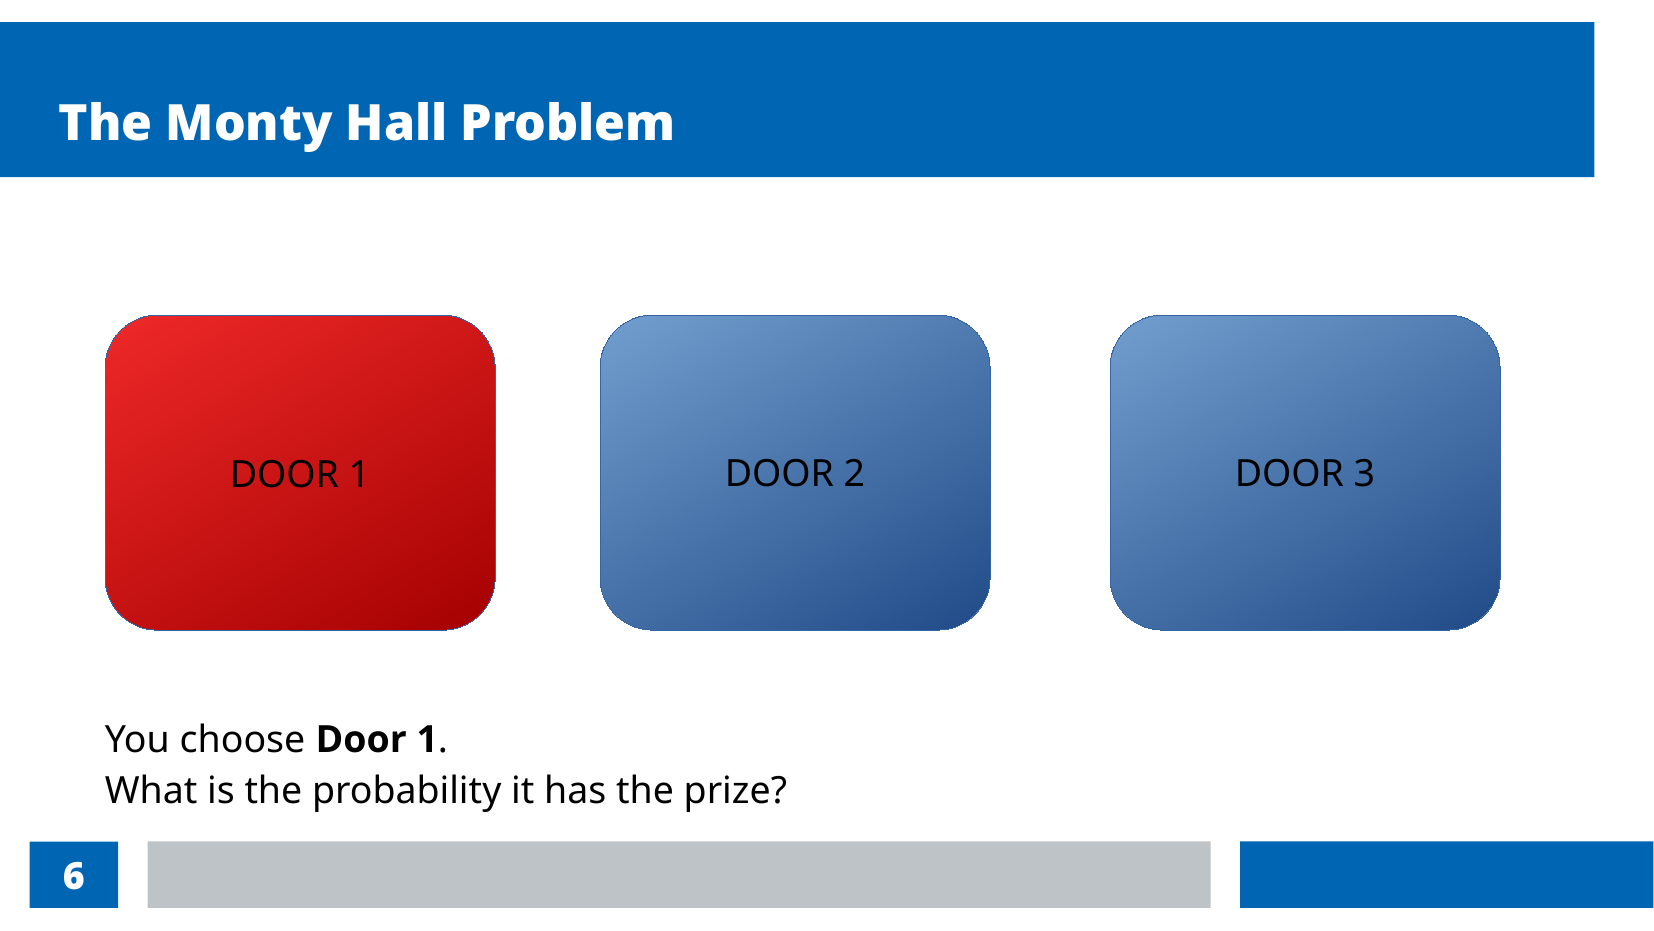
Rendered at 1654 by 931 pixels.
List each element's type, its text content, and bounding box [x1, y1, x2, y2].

title The Monty Hall Problem [59, 44, 1595, 156]
text_box DOOR 3 [1110, 315, 1501, 631]
text_box You choose Door 1. What is the probability it has the prize? [90, 705, 961, 841]
text_box DOOR 2 [600, 315, 991, 631]
text_box DOOR 1 [105, 315, 496, 631]
